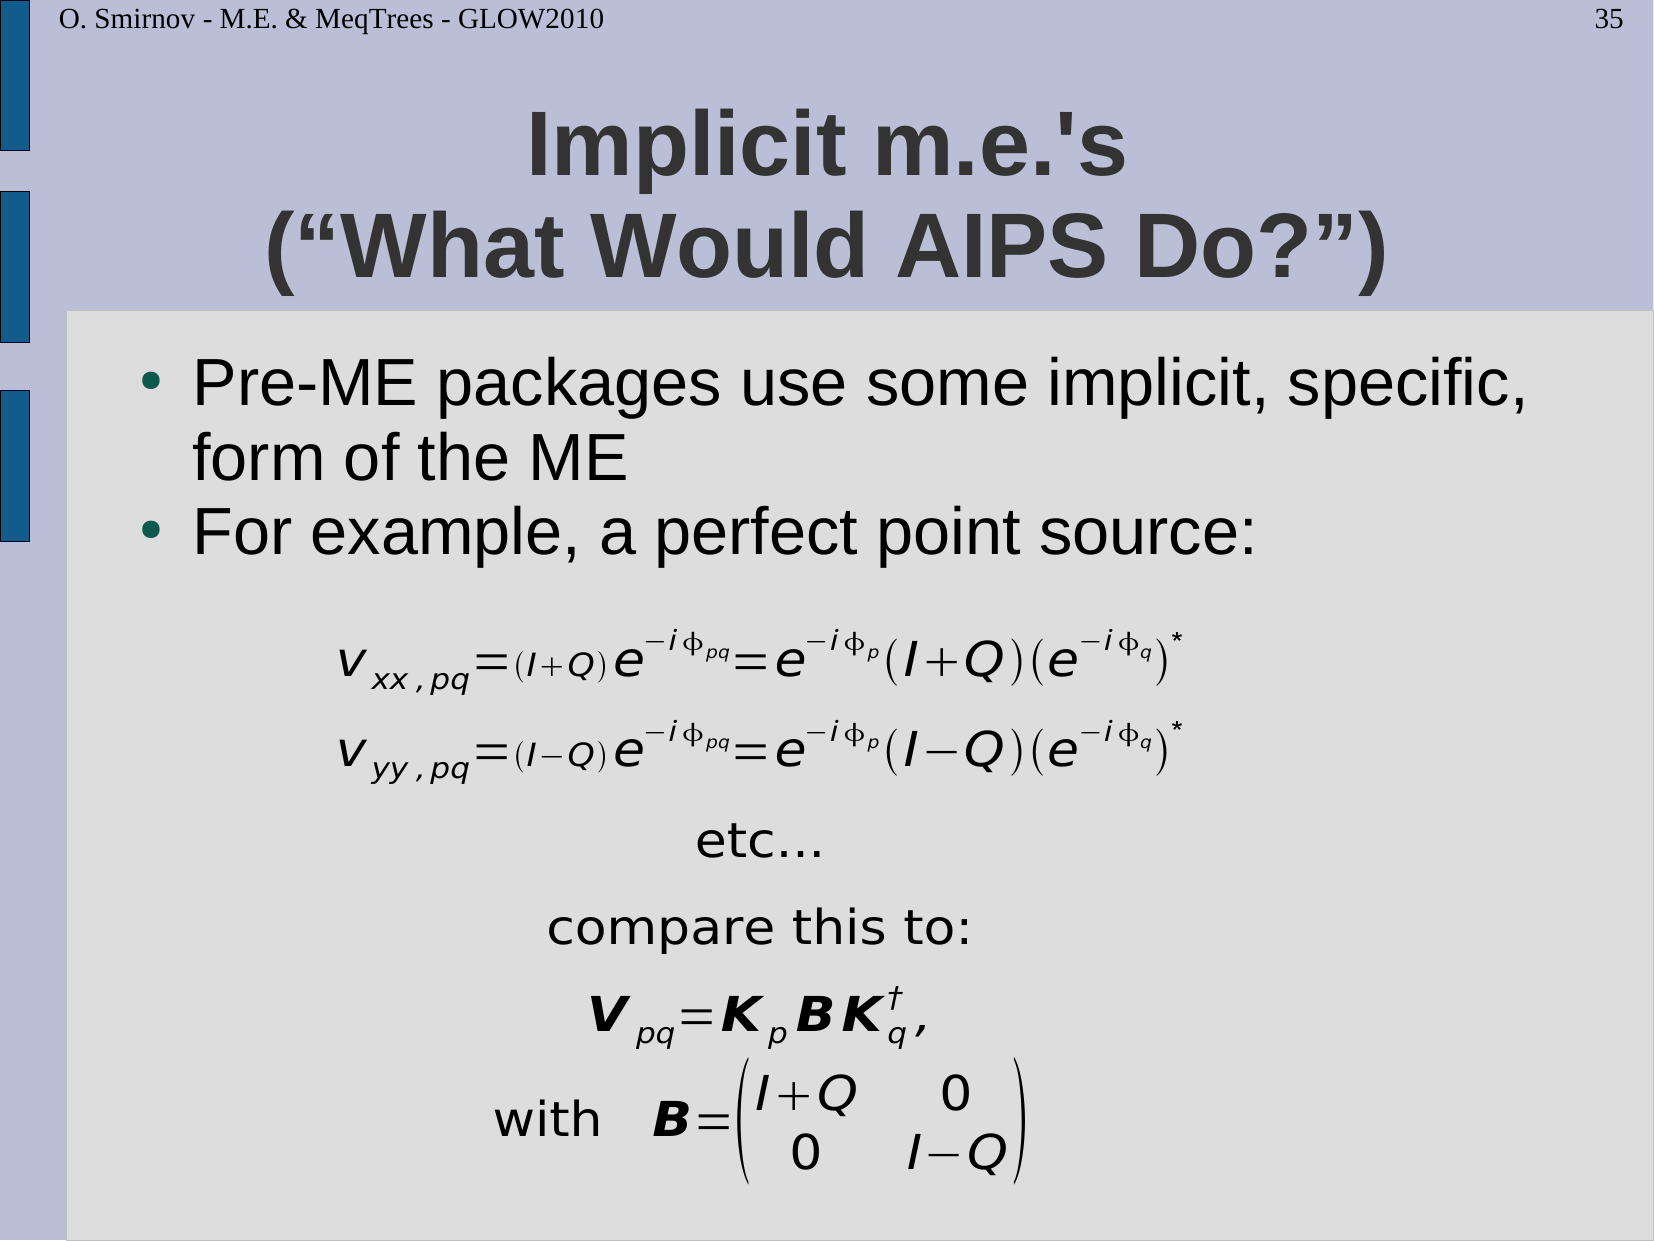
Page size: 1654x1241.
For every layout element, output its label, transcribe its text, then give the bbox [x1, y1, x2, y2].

title Implicit m.e.'s (“What Would AIPS Do?”) [121, 92, 1534, 298]
chart [329, 609, 1190, 1188]
list Pre-ME packages use some implicit, specific, form of the ME For example, a perfect point source: [121, 344, 1534, 1112]
